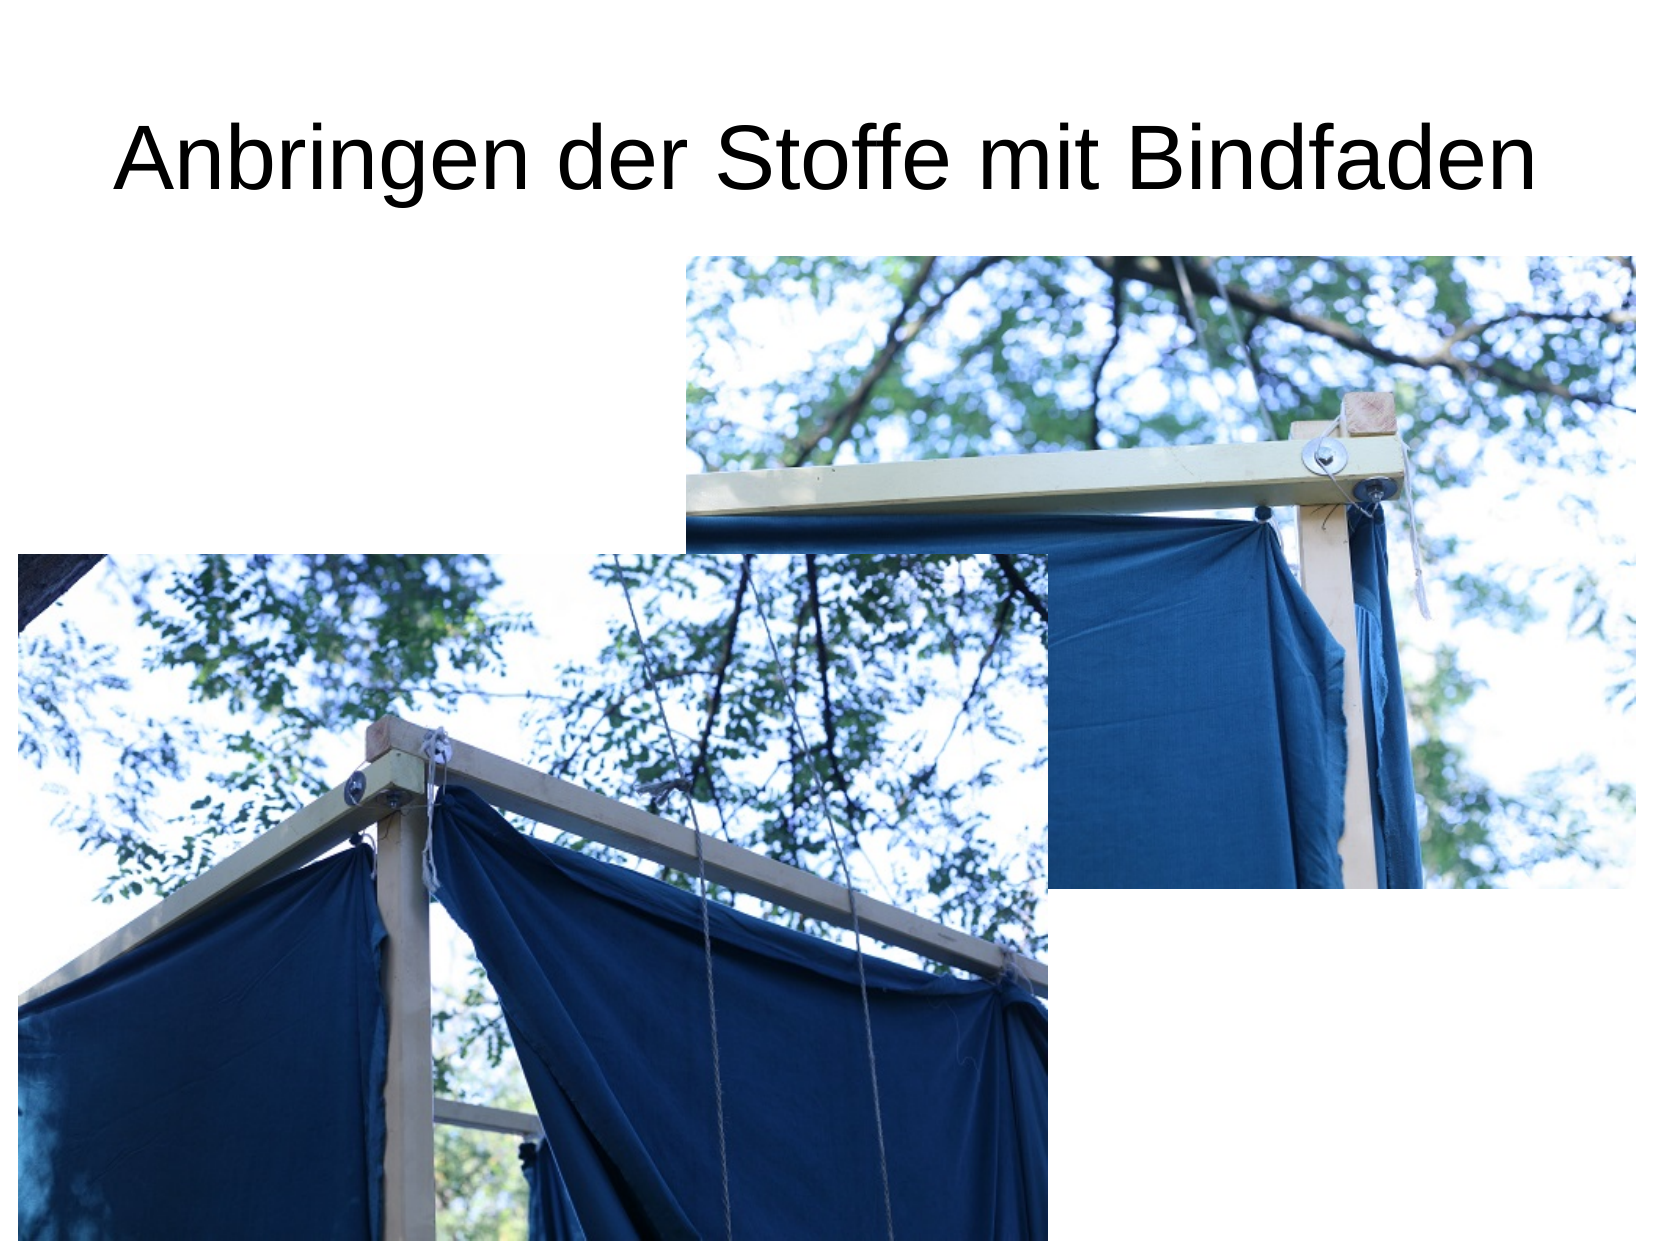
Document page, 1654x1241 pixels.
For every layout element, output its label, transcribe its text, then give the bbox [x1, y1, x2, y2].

picture [18, 256, 1636, 1241]
title Anbringen der Stoffe mit Bindfaden [82, 49, 1571, 257]
